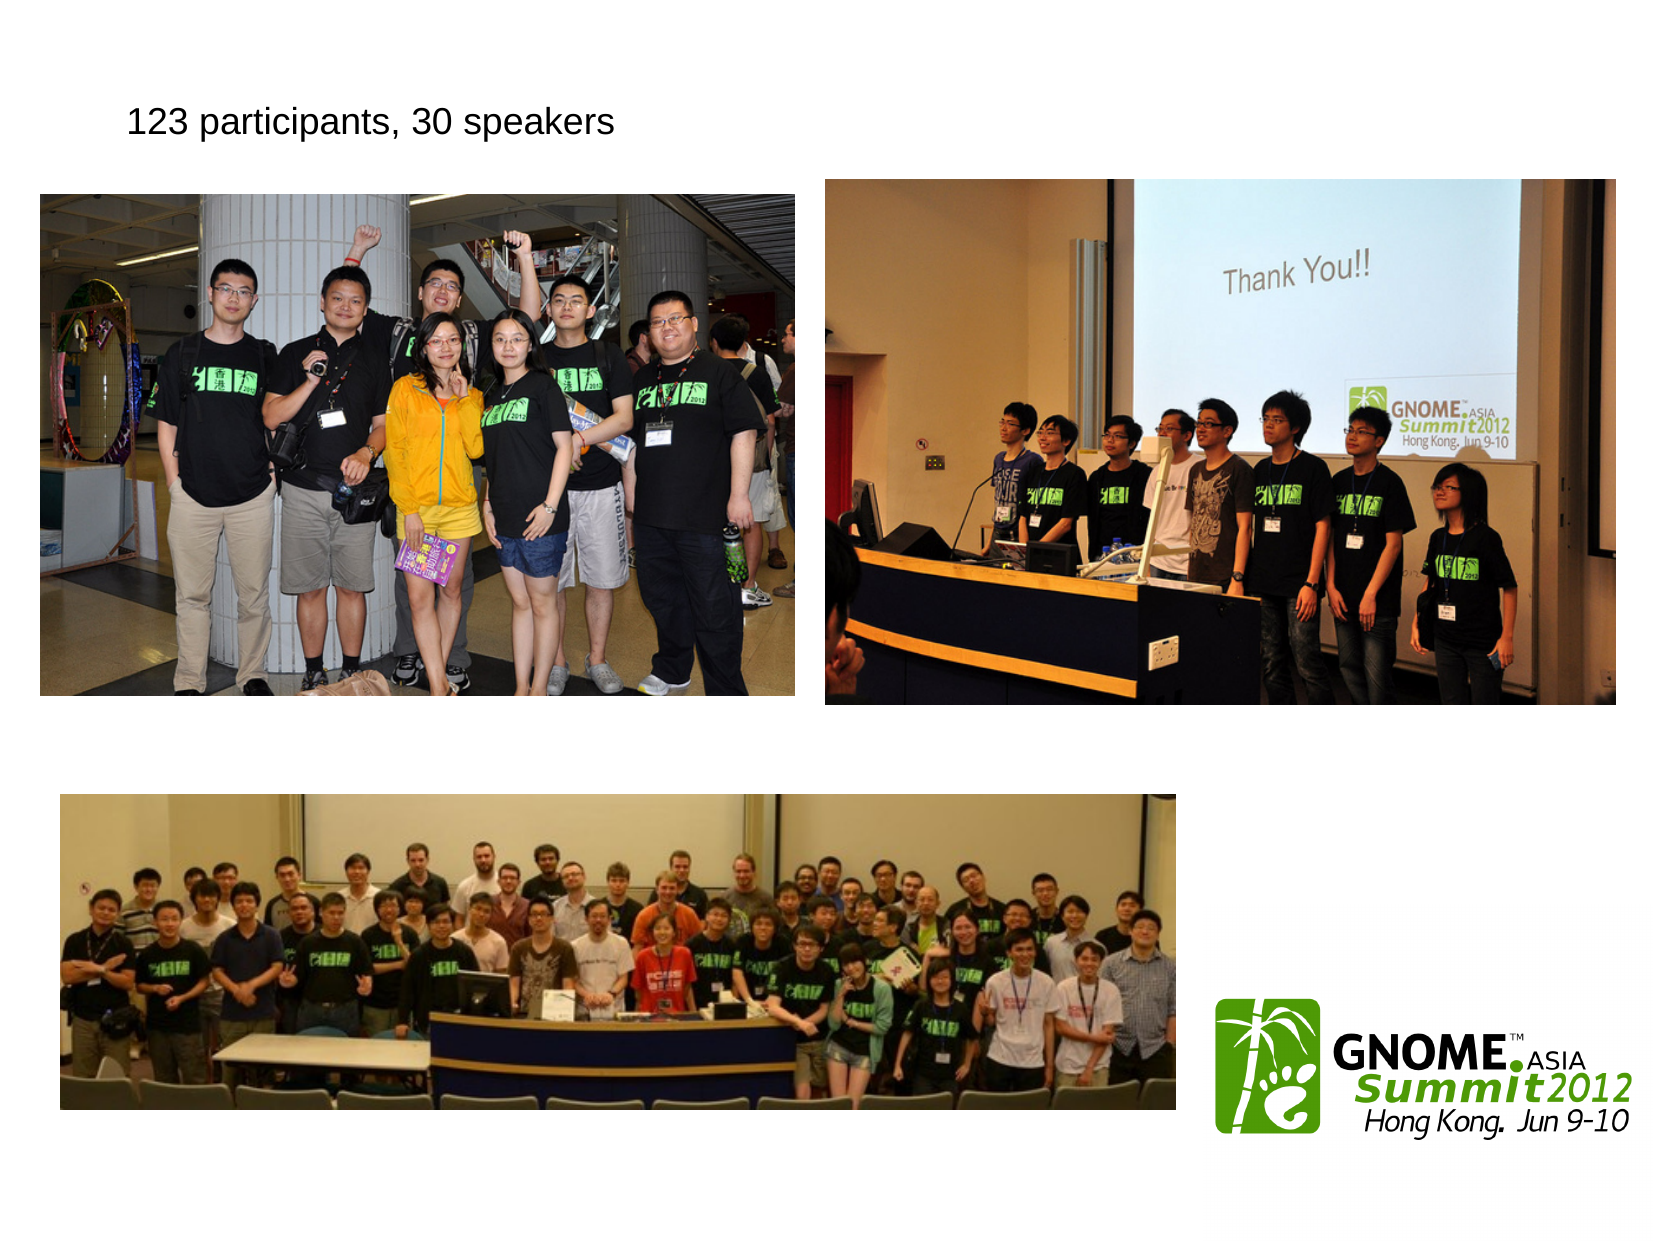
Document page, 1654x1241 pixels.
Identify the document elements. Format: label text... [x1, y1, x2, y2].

picture [60, 794, 1176, 1111]
picture [1203, 904, 1654, 1241]
picture [40, 194, 796, 697]
text_box 123 participants, 30 speakers [111, 93, 631, 151]
picture [825, 179, 1616, 706]
